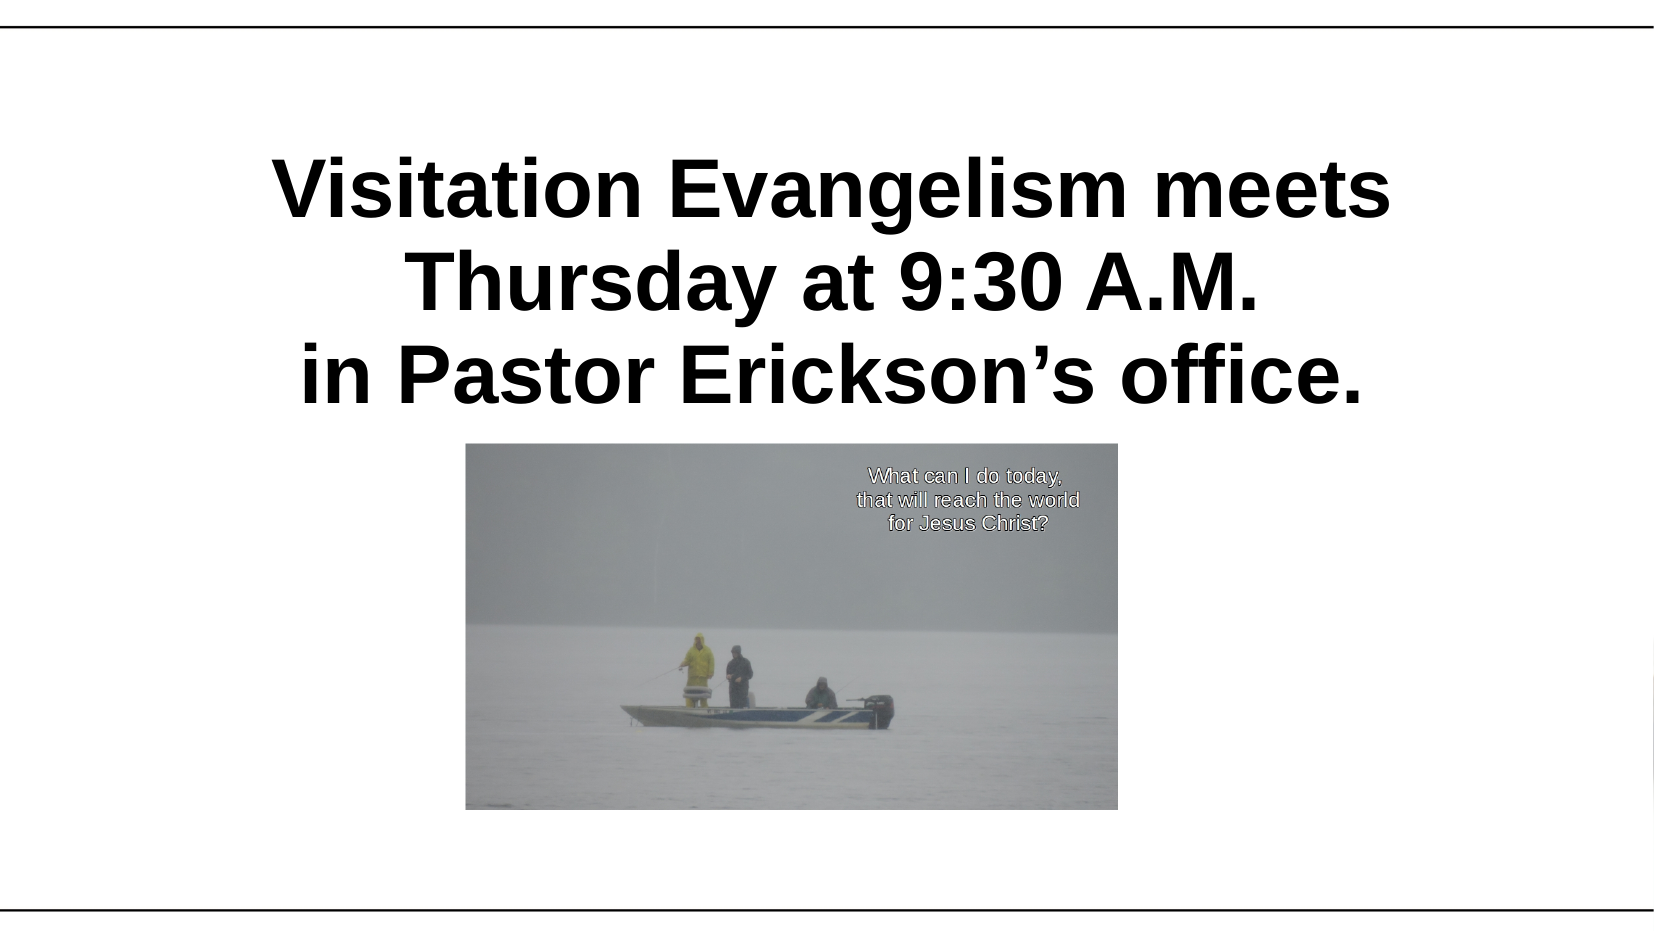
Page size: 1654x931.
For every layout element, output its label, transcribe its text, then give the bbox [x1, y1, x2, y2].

text_box Visitation Evangelism meets Thursday at 9:30 A.M. in Pastor Erickson’s office. [135, 135, 1531, 436]
picture [0, 0, 1654, 931]
